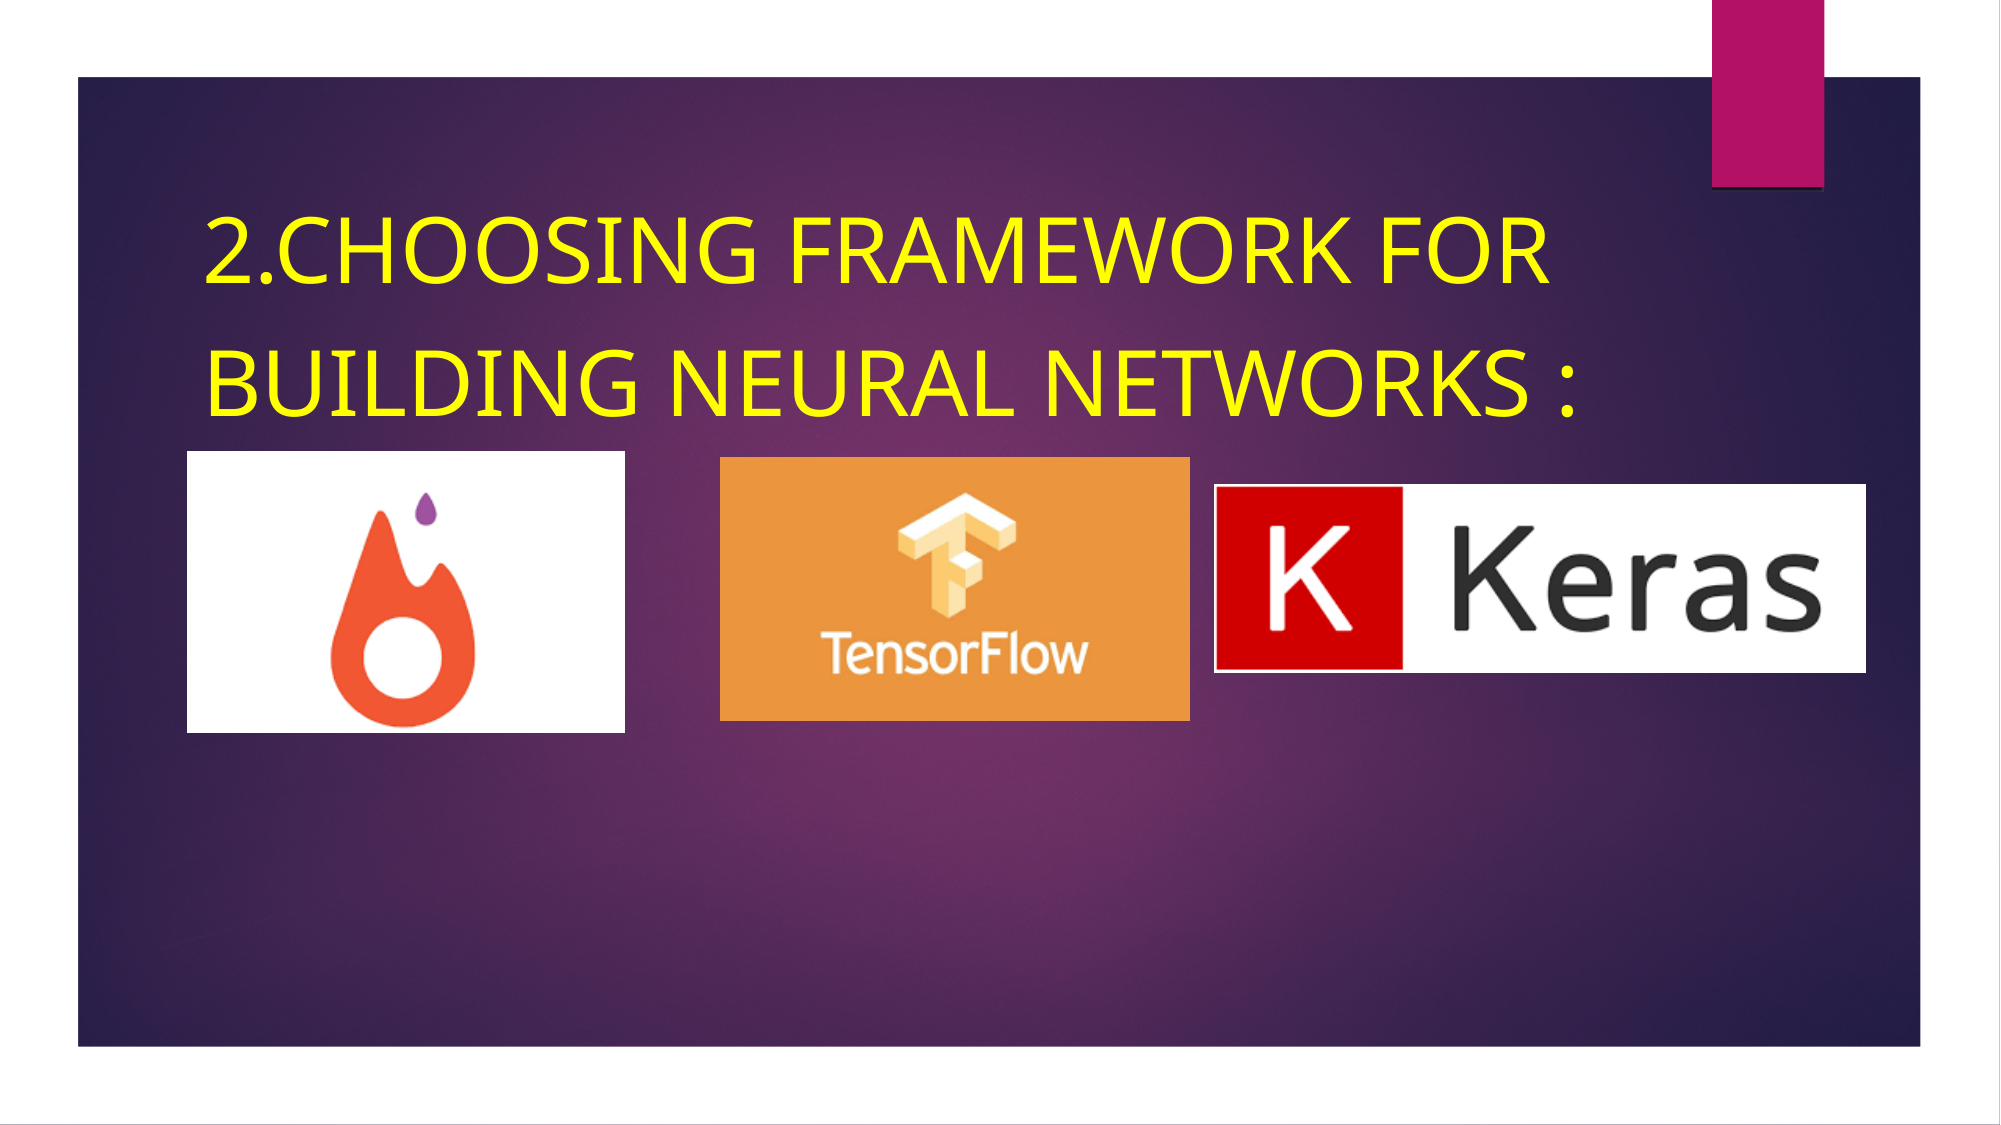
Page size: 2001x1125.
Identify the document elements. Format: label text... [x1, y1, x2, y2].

text_box 2.Choosing framework for building Neural Networks : [187, 118, 1812, 699]
picture [79, 78, 1920, 1046]
